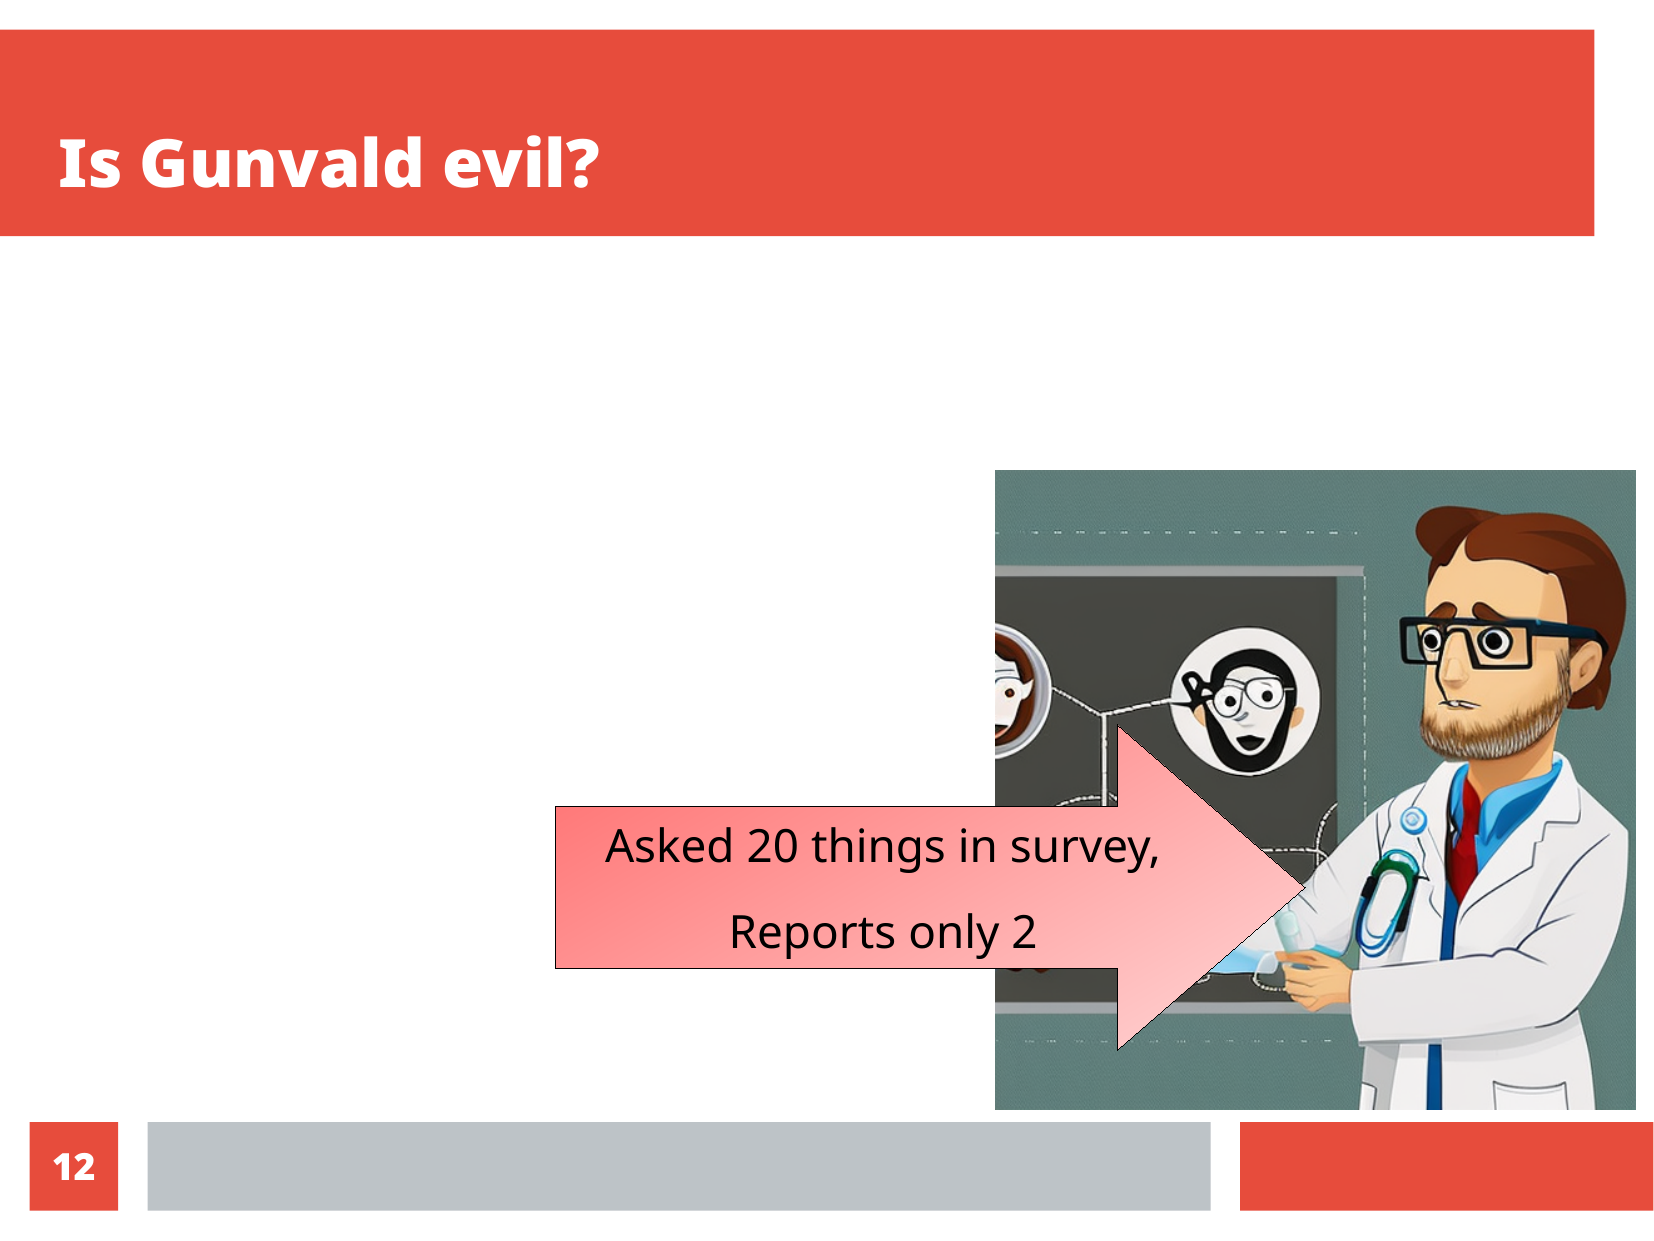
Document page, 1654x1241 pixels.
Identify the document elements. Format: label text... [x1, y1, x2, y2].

title Is Gunvald evil? [59, 59, 1595, 207]
picture [995, 470, 1636, 1111]
text_box Asked 20 things in survey, Reports only 2 [555, 724, 1306, 1051]
